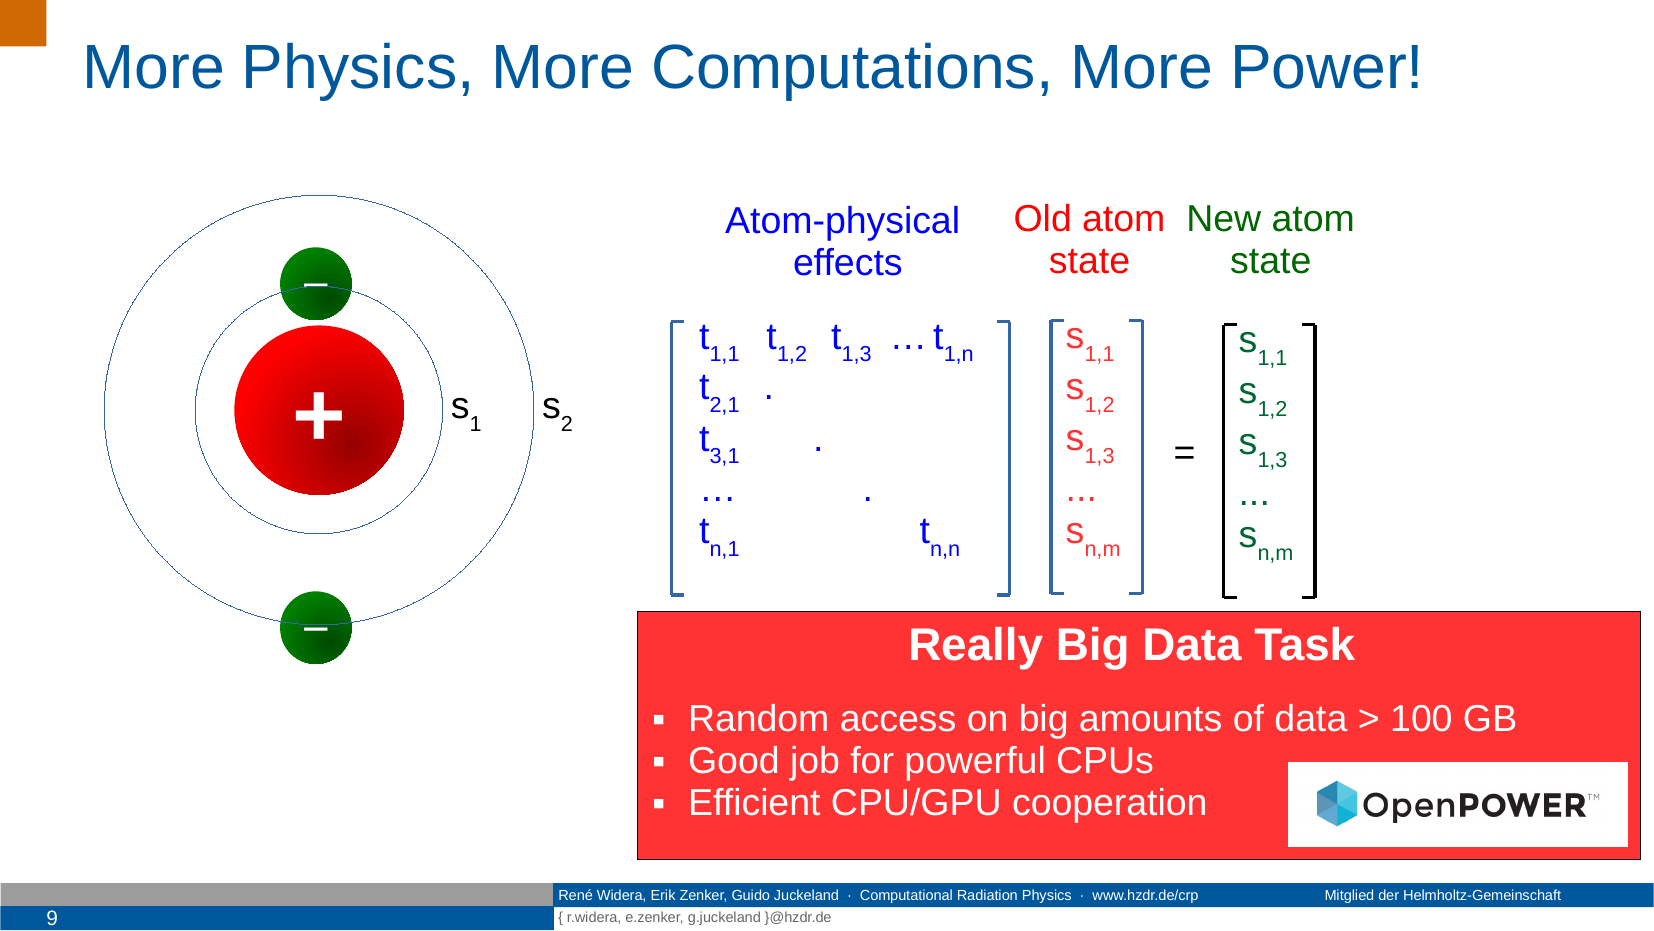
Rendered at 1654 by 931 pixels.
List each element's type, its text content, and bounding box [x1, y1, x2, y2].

text_box s1 [436, 377, 503, 451]
text_box Old atom state [998, 190, 1171, 300]
text_box [637, 611, 1645, 883]
text_box t1,1 t1,2 t1,3 … t1,n t2,1 . t3,1 . … . tn,1 tn,n [684, 307, 1049, 611]
text_box Really Big Data Task [893, 611, 1420, 685]
text_box Random access on big amounts of data > 100 GB Good job for powerful CPUs Efficient CPU/GPU cooperation [637, 690, 1641, 892]
text_box s2 [527, 377, 594, 451]
text_box ─ [280, 591, 352, 665]
text_box s1,1 s1,2 s1,3 ... sn,m [1223, 311, 1329, 599]
text_box = [1158, 423, 1216, 487]
text_box + [234, 325, 404, 495]
text_box Atom-physical effects [710, 192, 1014, 302]
text_box ─ [280, 247, 352, 321]
title More Physics, More Computations, More Power! [82, 32, 1571, 110]
picture [1288, 762, 1628, 847]
text_box New atom state [1171, 190, 1391, 300]
text_box s1,1 s1,2 s1,3 ... sn,m [1050, 307, 1156, 595]
